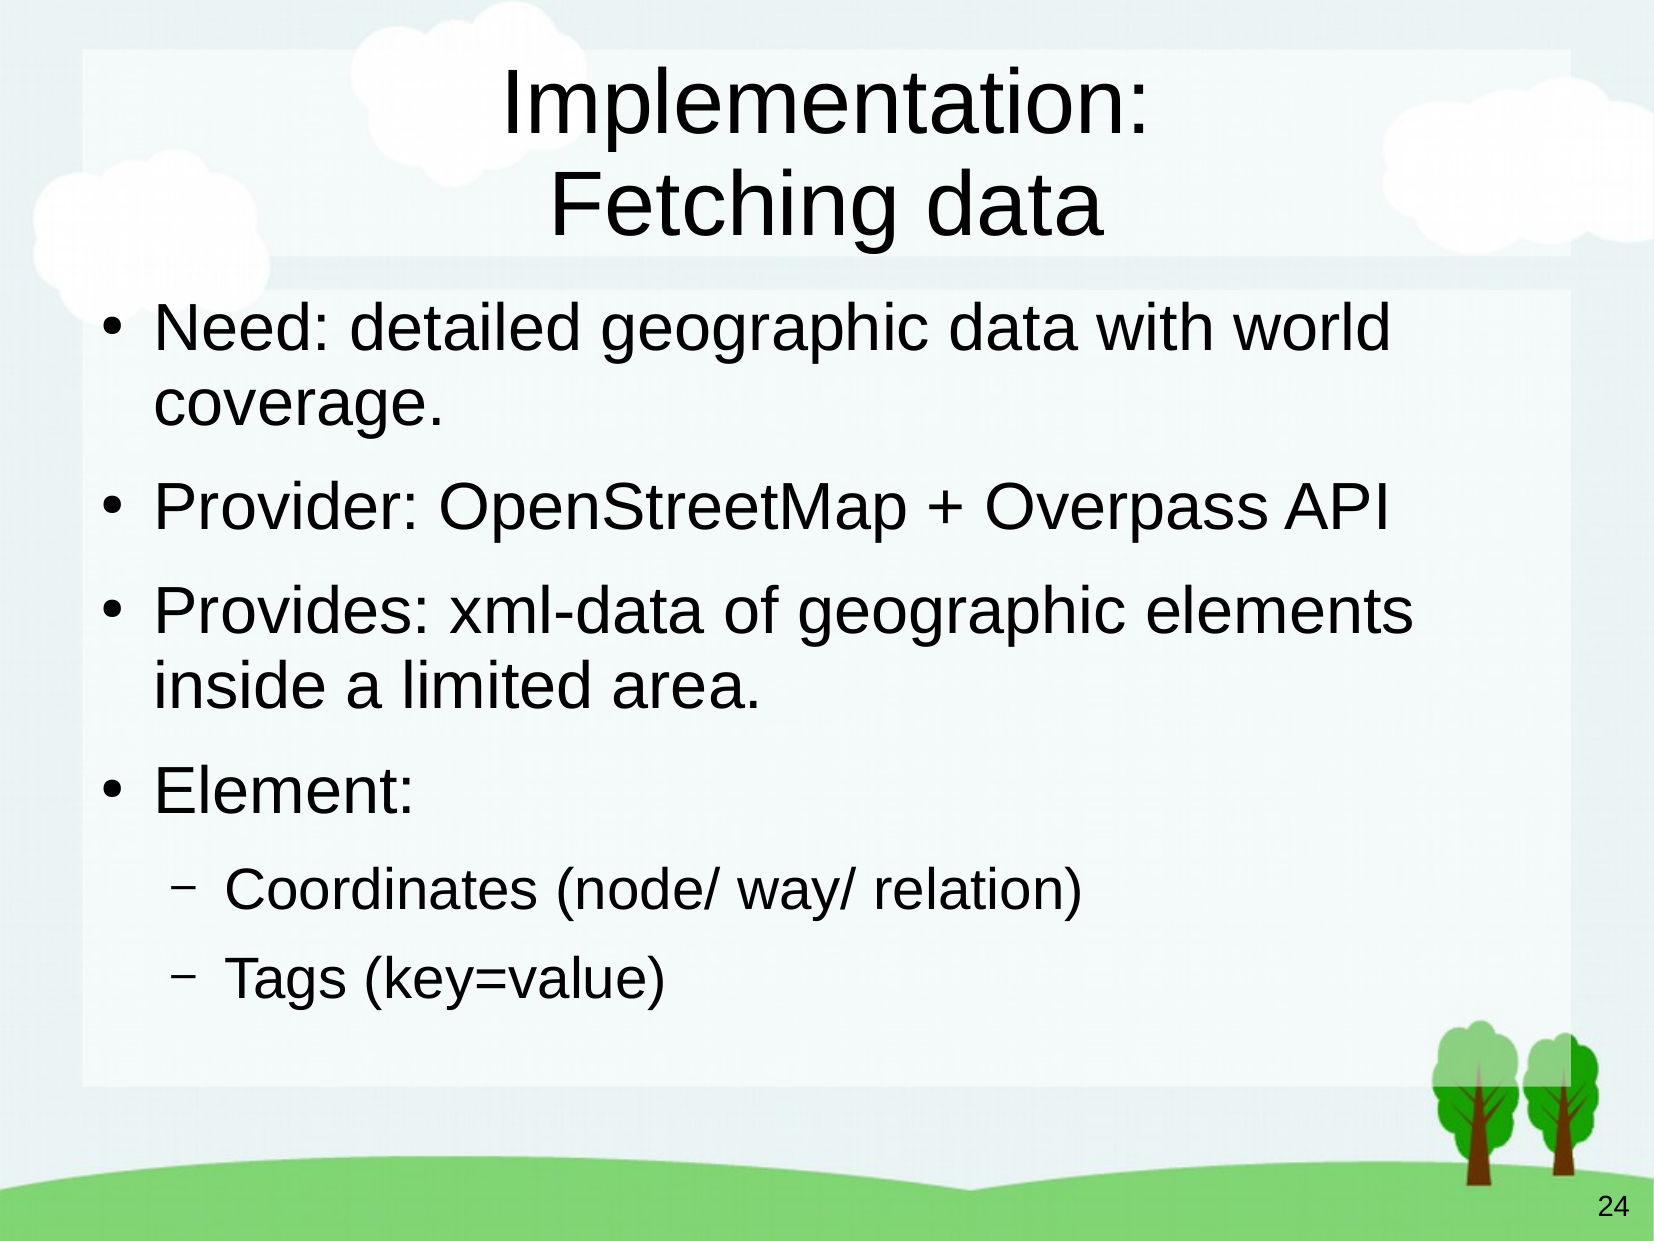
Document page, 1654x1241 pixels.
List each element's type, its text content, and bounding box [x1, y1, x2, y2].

title Implementation: Fetching data [82, 49, 1571, 257]
picture [0, 0, 1654, 1241]
list Need: detailed geographic data with world coverage. Provider: OpenStreetMap + Overpass API Provides: xml-data of geographic elements inside a limited area. Element: Coordinates (node/ way/ relation) Tags (key=value) [82, 290, 1571, 1087]
